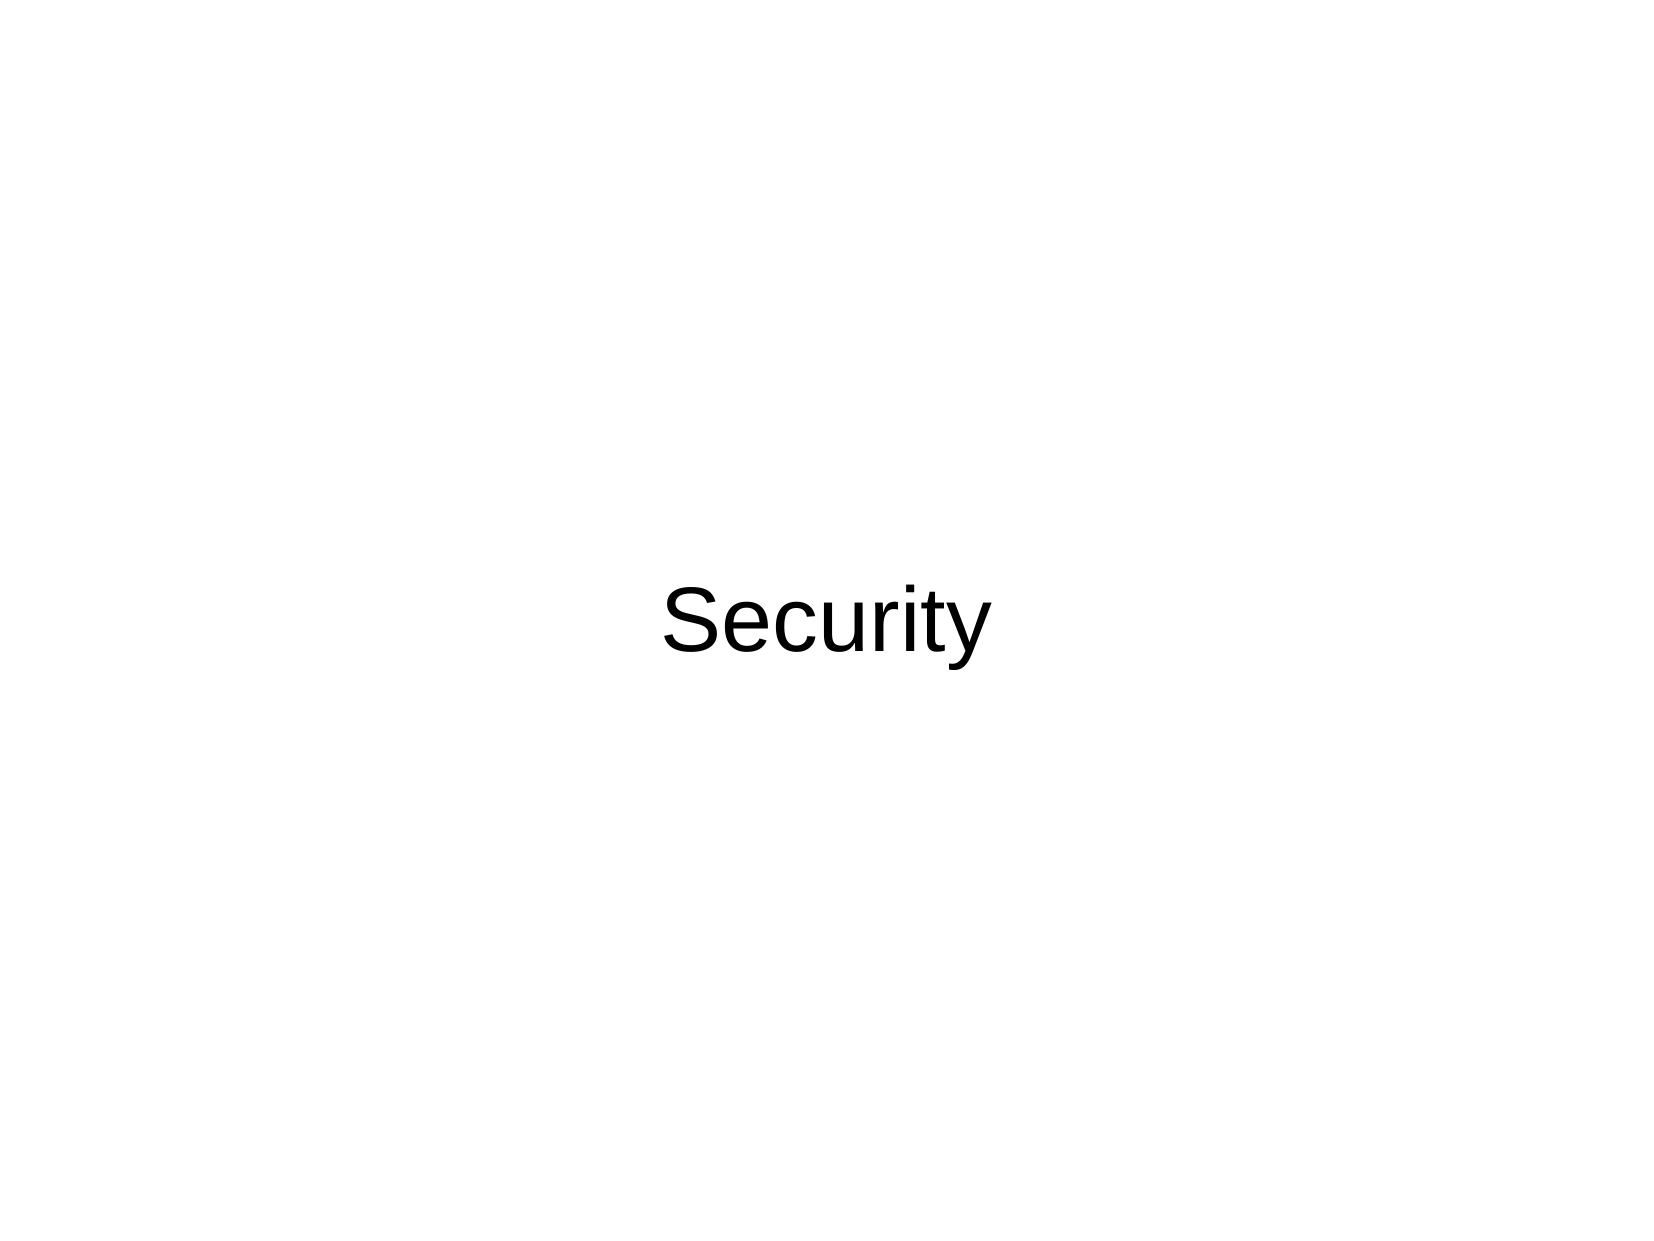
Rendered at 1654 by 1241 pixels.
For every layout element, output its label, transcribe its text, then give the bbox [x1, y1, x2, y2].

title Security [82, 516, 1571, 724]
